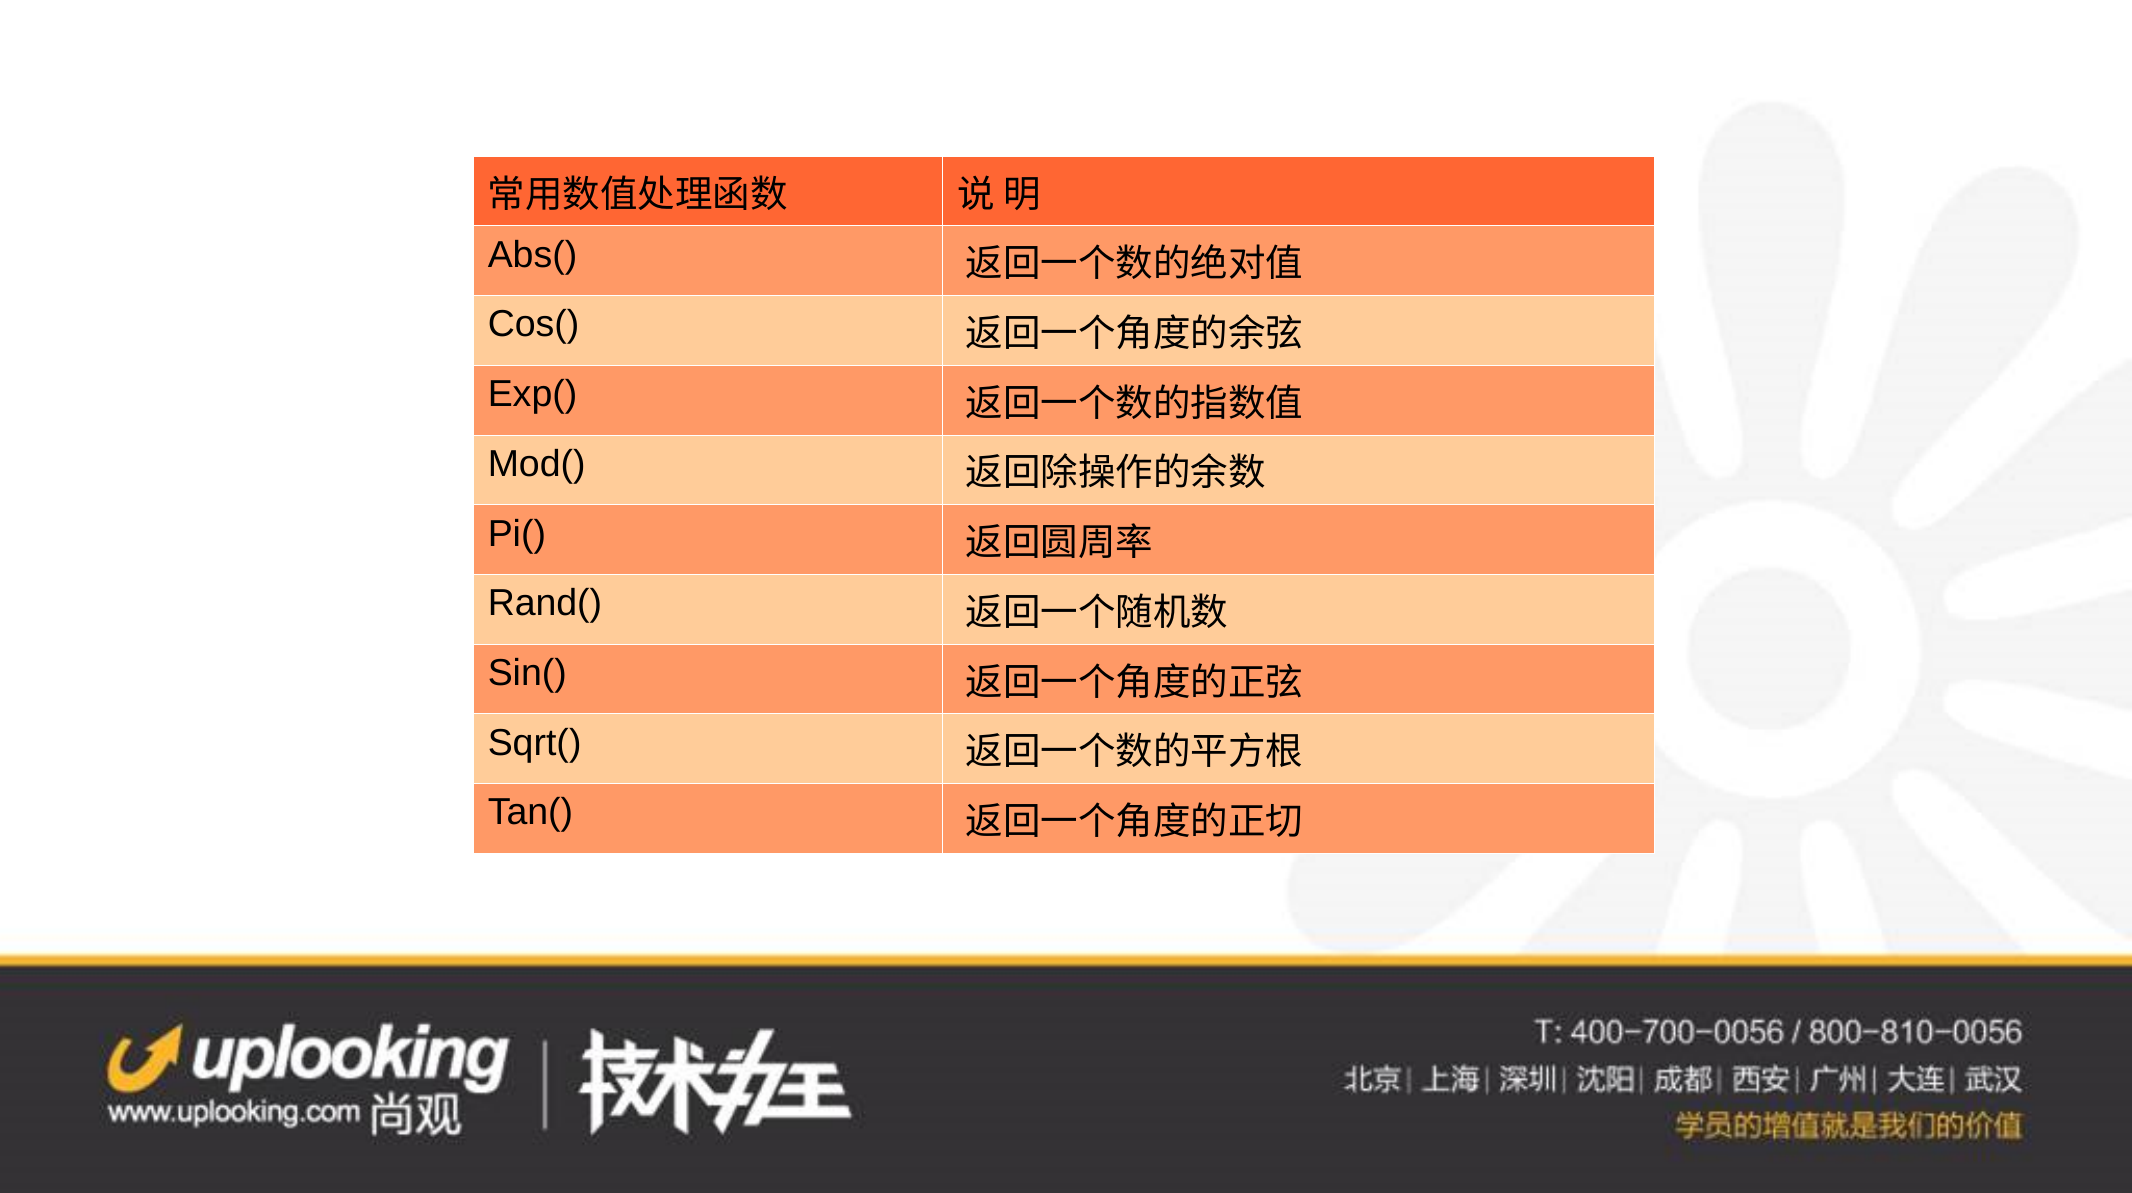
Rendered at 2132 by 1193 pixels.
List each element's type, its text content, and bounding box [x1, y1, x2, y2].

table_cell 返回一个数的平方根 [943, 714, 1654, 783]
table_cell 返回一个随机数 [943, 575, 1654, 644]
table_cell 返回一个角度的余弦 [943, 296, 1654, 365]
table_cell 返回除操作的余数 [943, 436, 1654, 504]
table_cell Cos() [474, 296, 942, 365]
picture [0, 0, 2132, 1193]
table_cell Tan() [474, 784, 942, 853]
table_cell 返回一个数的绝对值 [943, 226, 1654, 295]
table_cell 返回一个角度的正切 [943, 784, 1654, 853]
table_cell Exp() [474, 366, 942, 435]
table_cell 返回一个角度的正弦 [943, 645, 1654, 713]
table_cell Rand() [474, 575, 942, 644]
table_cell Mod() [474, 436, 942, 504]
table_cell Sin() [474, 645, 942, 713]
table_cell Sqrt() [474, 714, 942, 783]
table_header 说 明 [943, 157, 1654, 225]
table_cell 返回圆周率 [943, 505, 1654, 574]
table_cell Pi() [474, 505, 942, 574]
table_header 常用数值处理函数 [474, 157, 942, 225]
table_cell 返回一个数的指数值 [943, 366, 1654, 435]
table_cell Abs() [474, 226, 942, 295]
